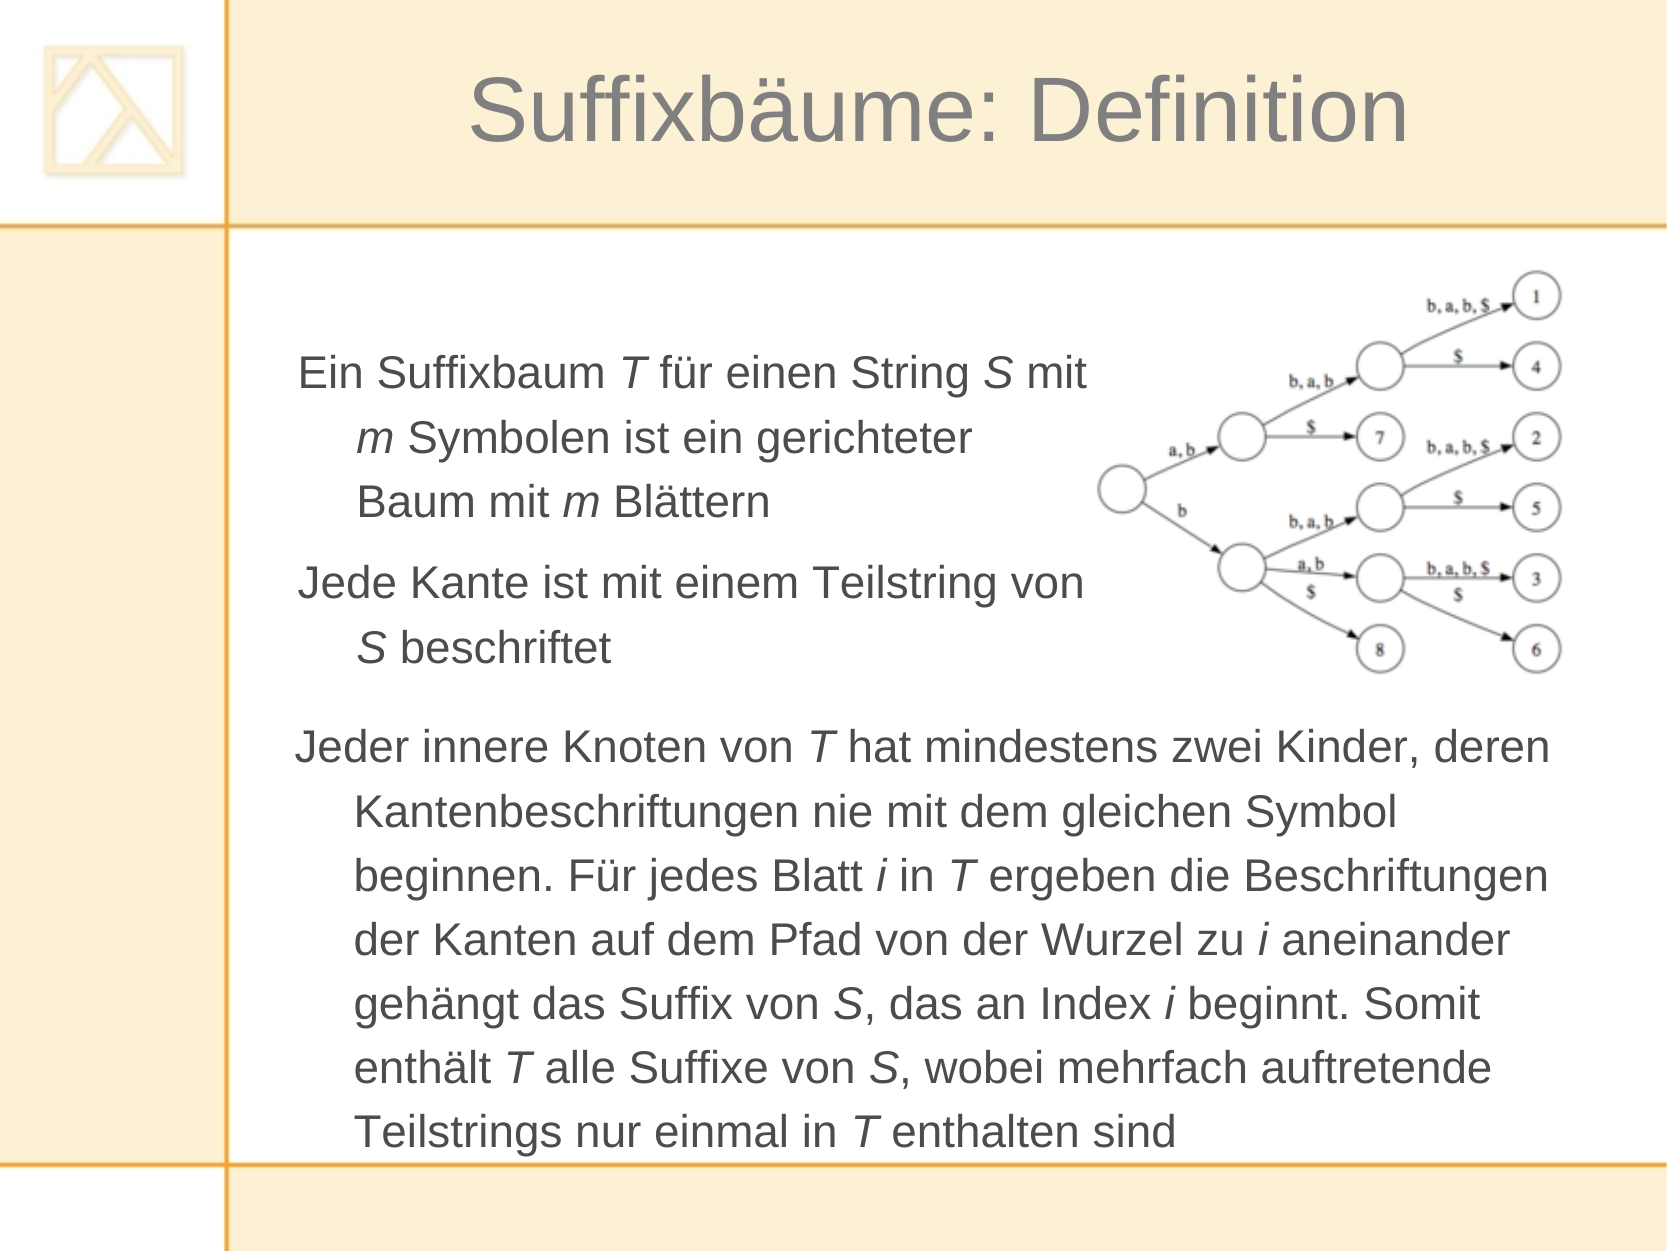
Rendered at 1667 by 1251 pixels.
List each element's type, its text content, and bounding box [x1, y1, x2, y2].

list Jeder innere Knoten von T hat mindestens zwei Kinder, deren Kantenbeschriftungen nie mit dem gleichen Symbol beginnen. Für jedes Blatt i in T ergeben die Beschriftungen der Kanten auf dem Pfad von der Wurzel zu i aneinander gehängt das Suffix von S, das an Index i beginnt. Somit enthält T alle Suffixe von S, wobei mehrfach auftretende Teilstrings nur einmal in T enthalten sind [265, 708, 1611, 1202]
list Ein Suffixbaum T für einen String S mit m Symbolen ist ein gerichteter Baum mit m Blättern Jede Kante ist mit einem Teilstring von S beschriftet [268, 265, 1092, 680]
picture [0, 0, 1667, 1251]
title Suffixbäume: Definition [268, 0, 1611, 238]
